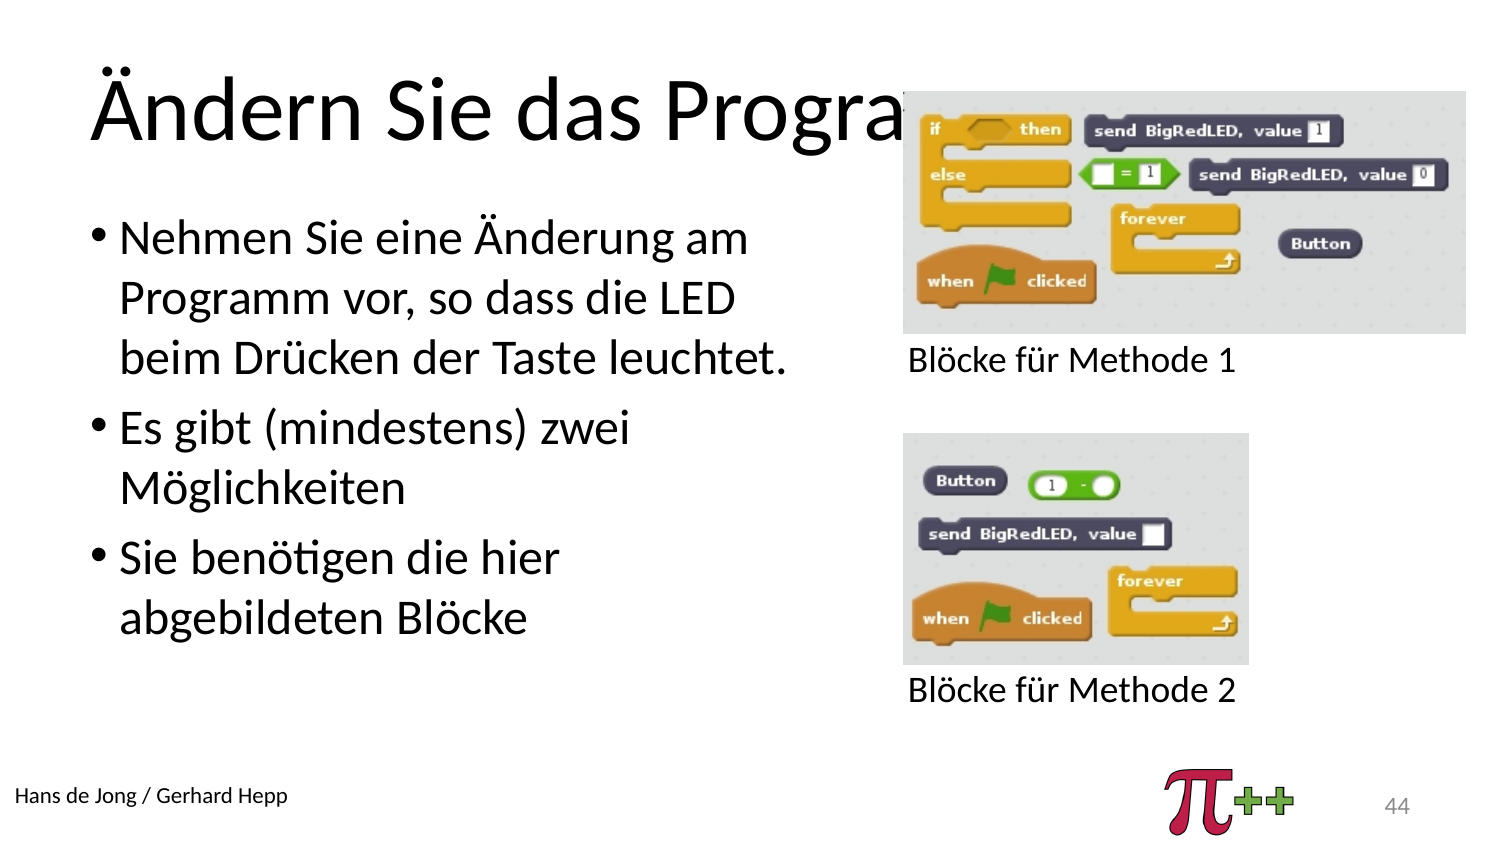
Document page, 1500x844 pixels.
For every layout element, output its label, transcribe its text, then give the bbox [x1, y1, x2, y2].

picture [1163, 768, 1294, 836]
picture [903, 433, 1249, 658]
title Ändern Sie das Programm [75, 33, 1425, 175]
slide_number <getal> [1340, 782, 1425, 827]
picture [903, 91, 1466, 334]
text_box Blöcke für Methode 1 [893, 327, 1252, 388]
list Nehmen Sie eine Änderung am Programm vor, so dass die LED beim Drücken der Taste leuchtet. Es gibt (mindestens) zwei Möglichkeiten Sie benötigen die hier abgebildeten Blöcke [75, 196, 833, 754]
text_box Blöcke für Methode 2 [893, 658, 1252, 718]
